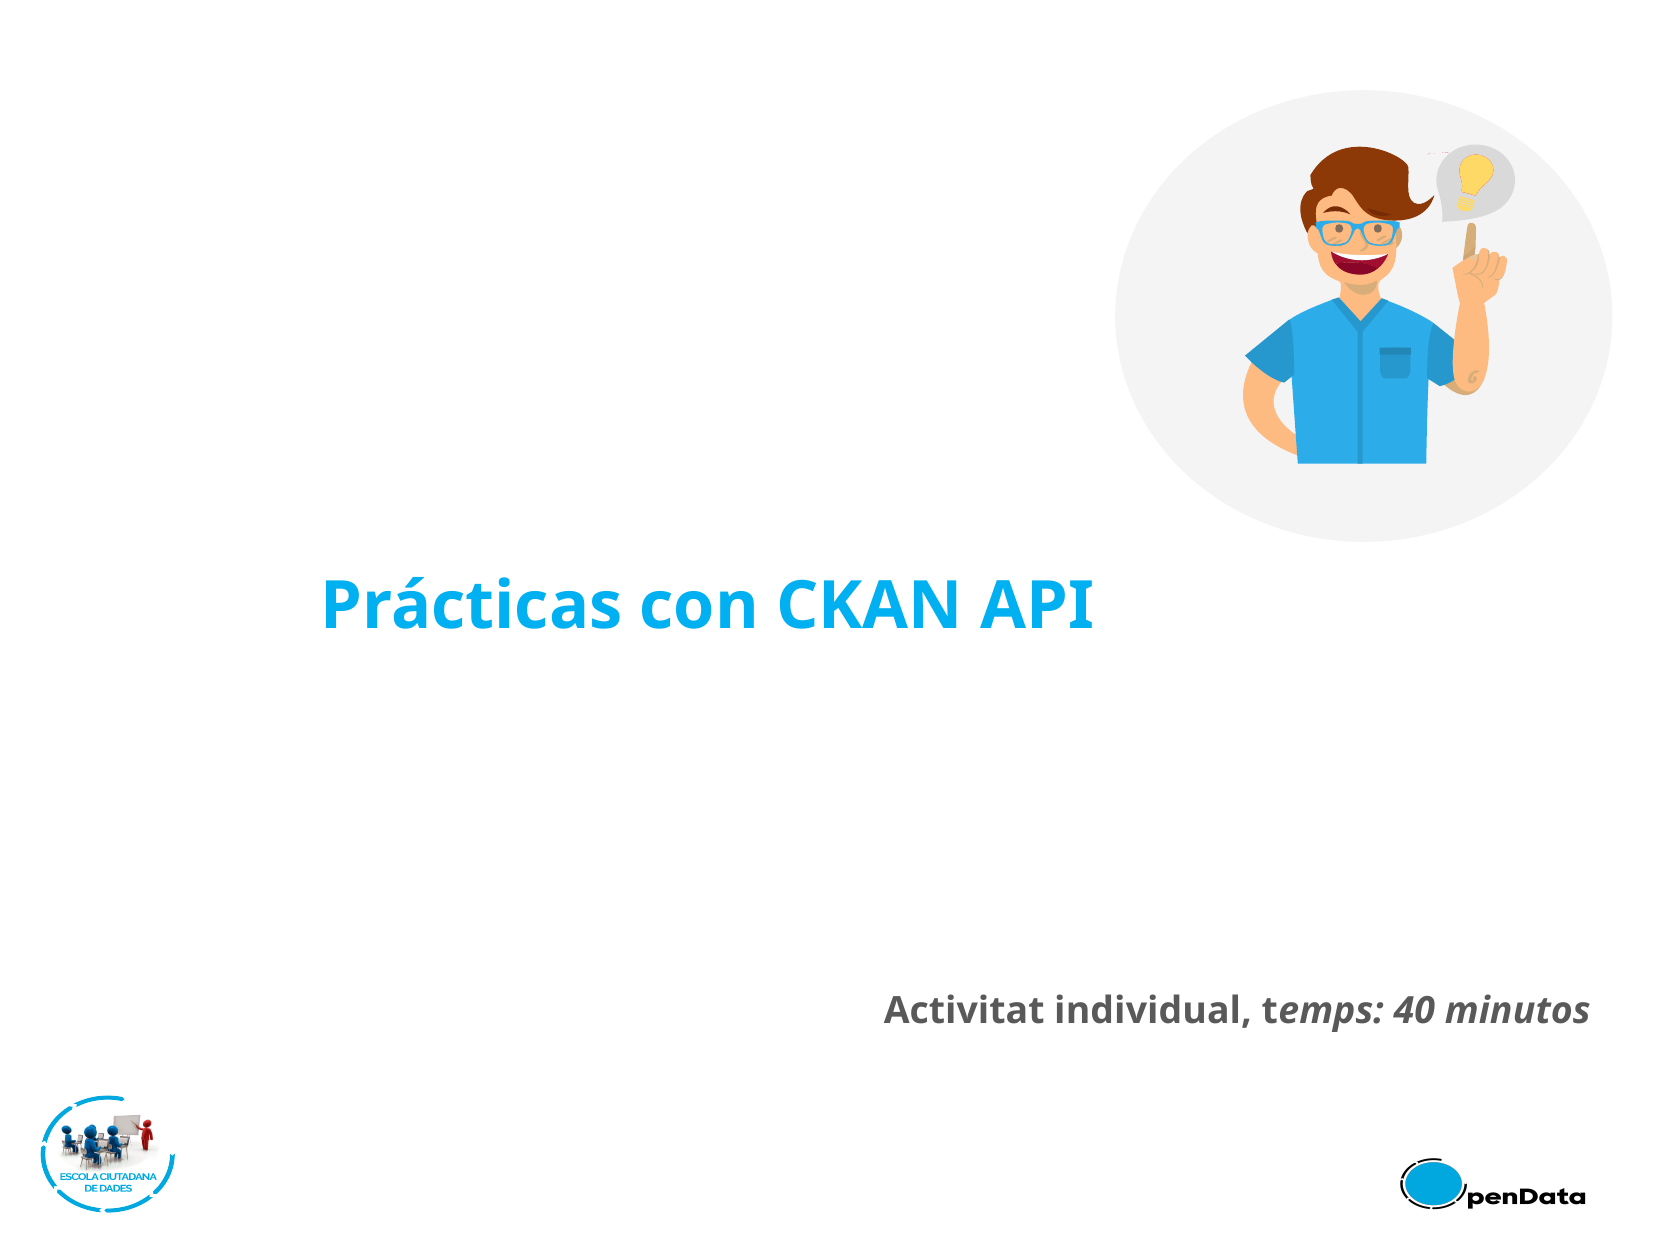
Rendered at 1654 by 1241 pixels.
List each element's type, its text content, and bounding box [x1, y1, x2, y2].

text_box [1115, 90, 1613, 542]
text_box Prácticas con CKAN API [305, 554, 1165, 661]
picture [17, 1075, 198, 1233]
picture [1395, 1154, 1600, 1216]
text_box Activitat individual, temps: 40 minutos [851, 978, 1623, 1039]
